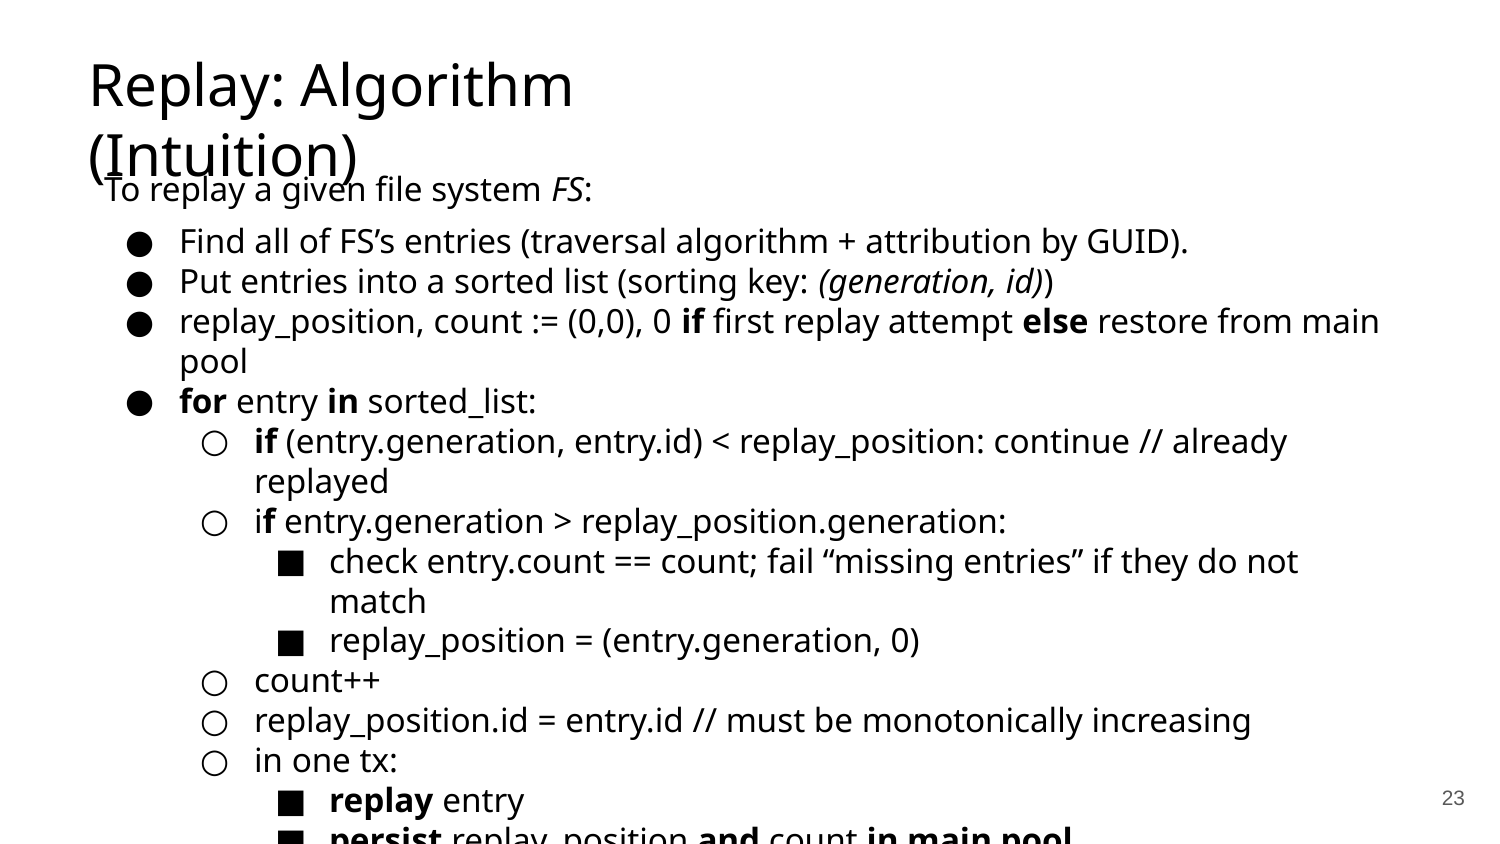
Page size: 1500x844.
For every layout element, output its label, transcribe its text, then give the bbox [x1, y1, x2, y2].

text_box To replay a given file system FS: Find all of FS’s entries (traversal algorithm + attribution by GUID). Put entries into a sorted list (sorting key: (generation, id)) replay_position, count := (0,0), 0 if first replay attempt else restore from main pool for entry in sorted_list: if (entry.generation, entry.id) < replay_position: continue // already replayed if entry.generation > replay_position.generation: check entry.count == count; fail “missing entries” if they do not match replay_position = (entry.generation, 0) count++ replay_position.id = entry.id // must be monotonically increasing in one tx: replay entry persist replay_position and count in main pool [89, 153, 1415, 742]
title Replay: Algorithm (Intuition) [73, 33, 867, 165]
slide_number <number> [1389, 764, 1480, 830]
